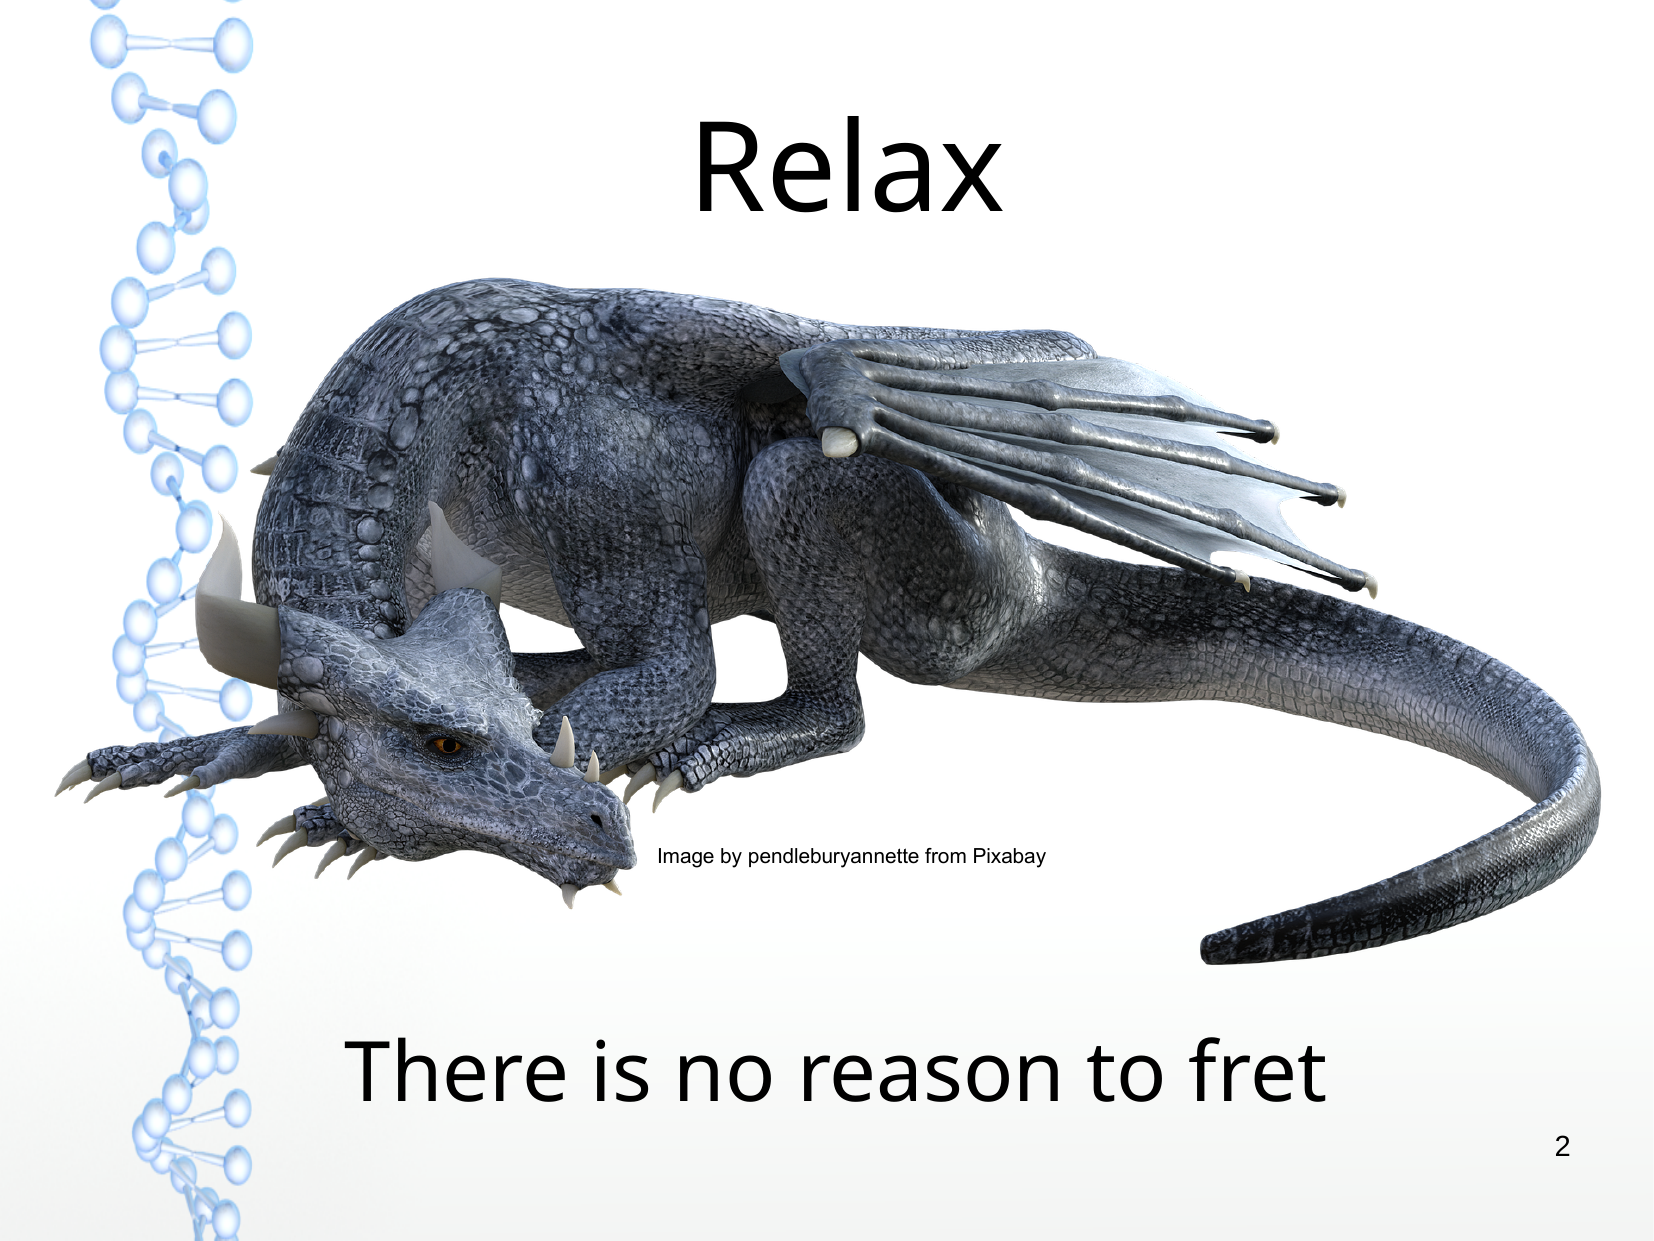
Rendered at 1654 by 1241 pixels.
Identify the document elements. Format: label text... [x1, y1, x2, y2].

picture [0, 0, 1654, 1241]
text_box Relax [480, 69, 1216, 236]
text_box Image by pendleburyannette from Pixabay [642, 837, 1288, 876]
text_box There is no reason to fret [330, 1005, 1426, 1121]
